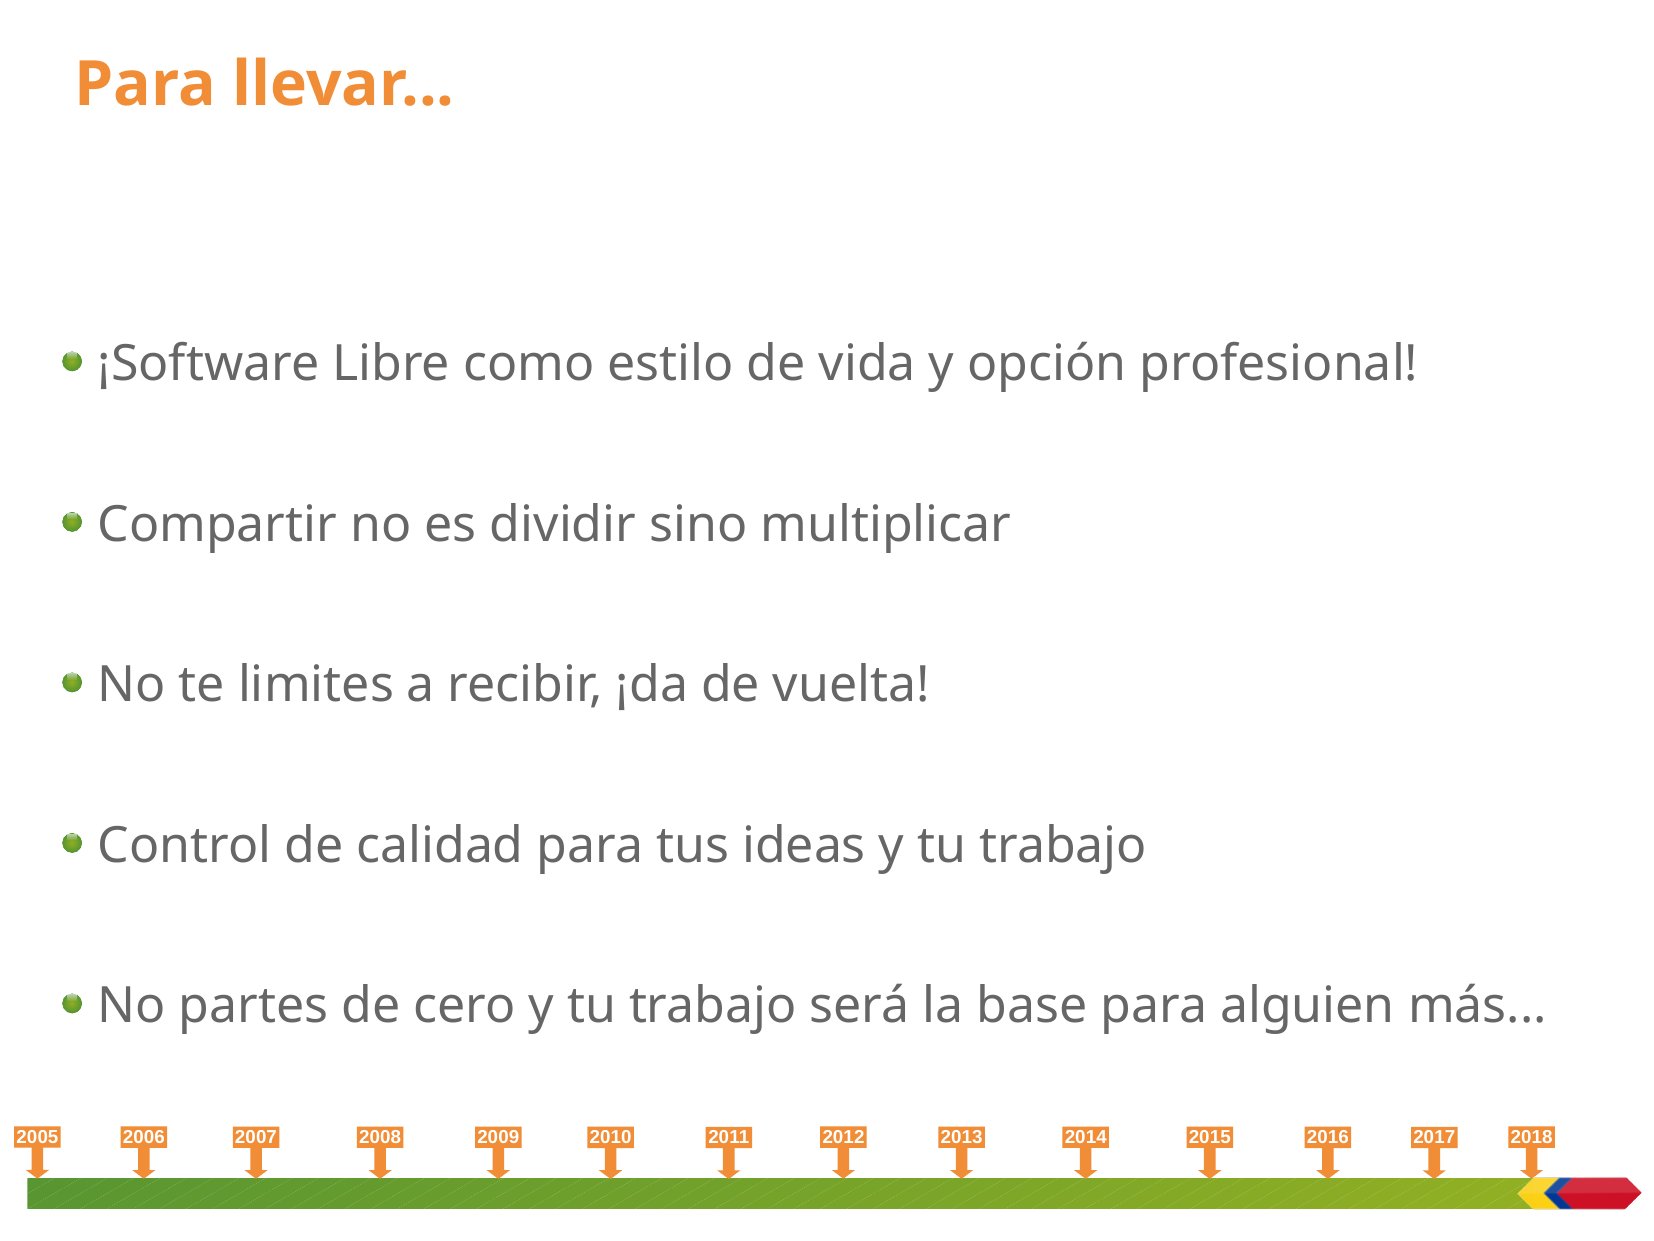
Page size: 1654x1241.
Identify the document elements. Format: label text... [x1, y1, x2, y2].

picture [1517, 1131, 1642, 1241]
title Para llevar... [74, 45, 483, 118]
text_box [27, 1178, 1532, 1209]
text_box 2005 [14, 1126, 61, 1179]
text_box 2009 [475, 1126, 522, 1179]
text_box 2006 [120, 1126, 168, 1179]
text_box 2015 [1186, 1126, 1234, 1179]
text_box 2018 [1508, 1126, 1555, 1179]
text_box 2012 [820, 1126, 867, 1179]
text_box 2016 [1304, 1126, 1352, 1179]
text_box 2013 [938, 1126, 985, 1179]
text_box 2010 [587, 1126, 634, 1179]
text_box 2017 [1411, 1126, 1458, 1180]
text_box 2014 [1062, 1126, 1109, 1179]
text_box 2008 [356, 1126, 404, 1179]
text_box 2007 [232, 1126, 280, 1179]
text_box ¡Software Libre como estilo de vida y opción profesional! Compartir no es dividir sino multiplicar No te limites a recibir, ¡da de vuelta! Control de calidad para tus ideas y tu trabajo No partes de cero y tu trabajo será la base para alguien más... [46, 159, 1605, 996]
text_box 2011 [705, 1126, 753, 1180]
